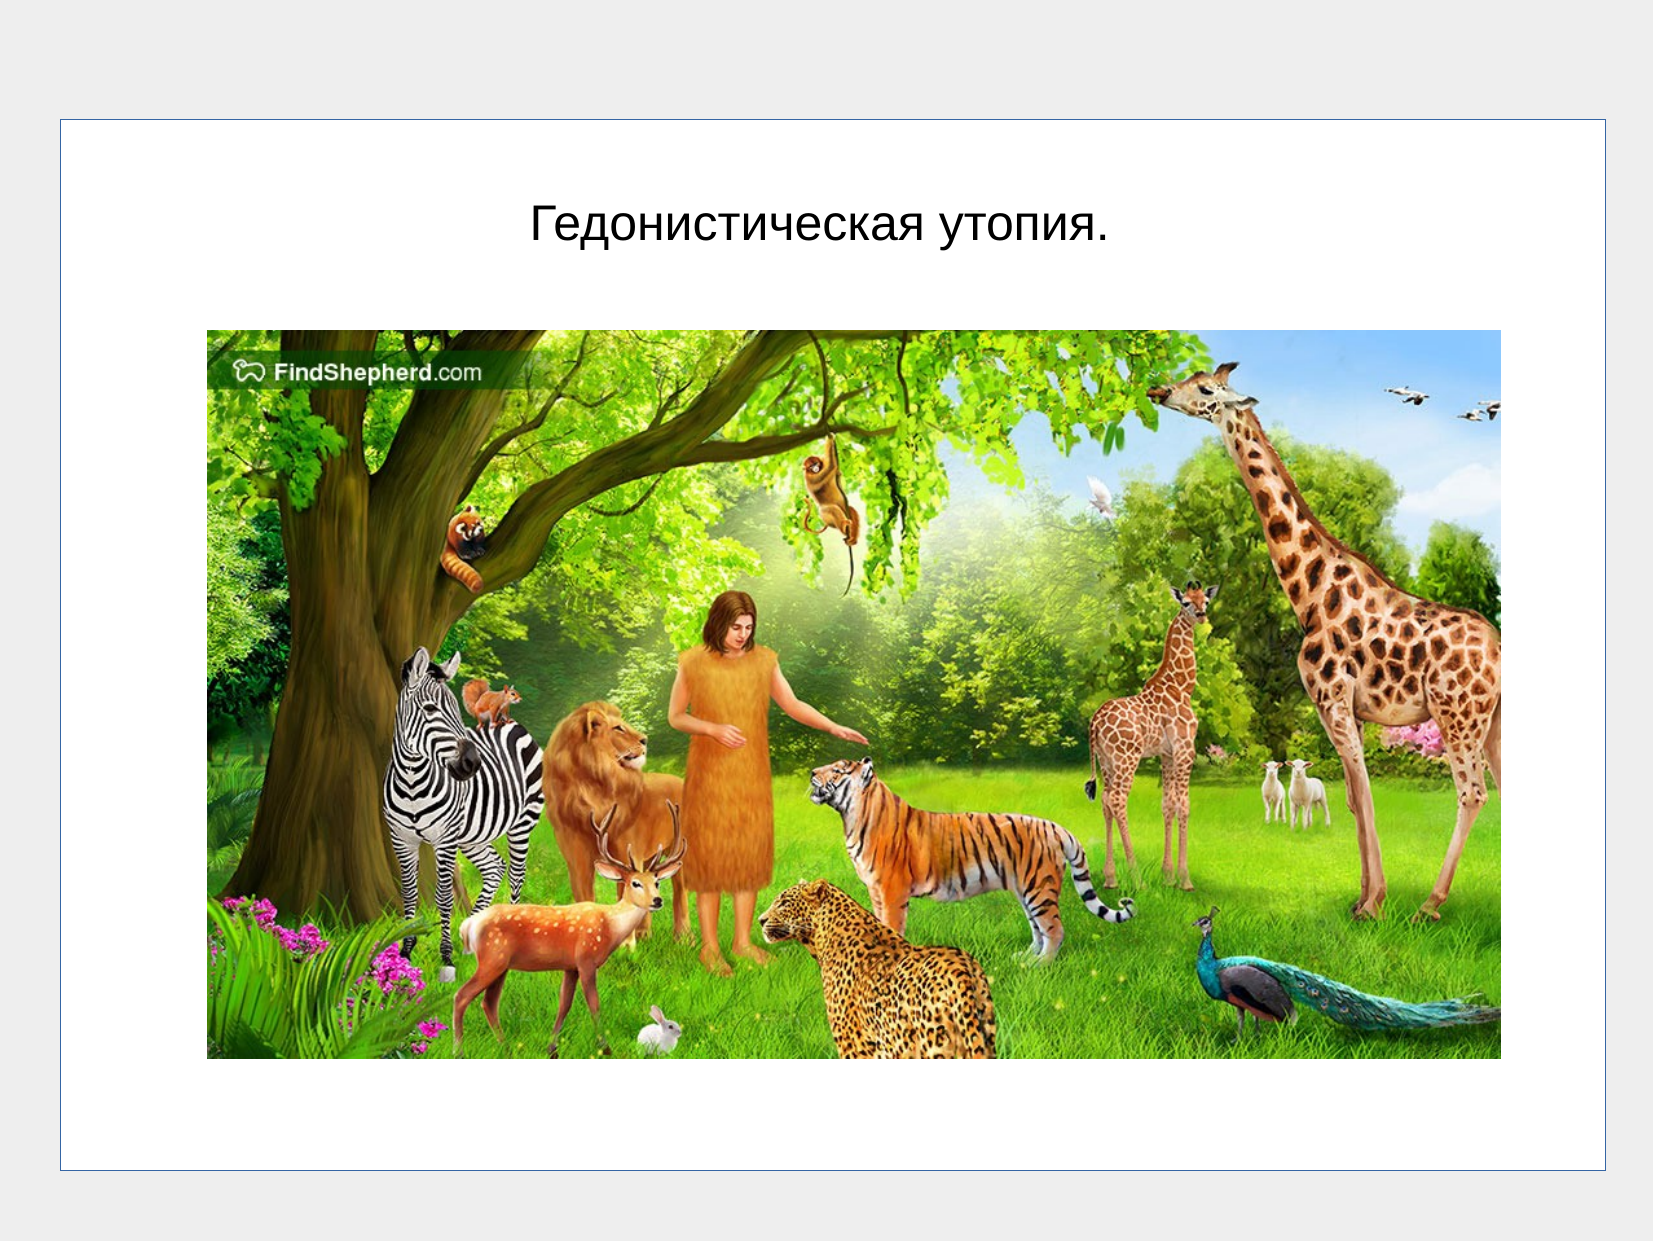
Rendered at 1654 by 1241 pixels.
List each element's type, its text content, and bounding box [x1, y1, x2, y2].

text_box [60, 119, 1606, 1171]
picture [207, 330, 1501, 1059]
subtitle Гедонистическая утопия. [494, 195, 1171, 321]
